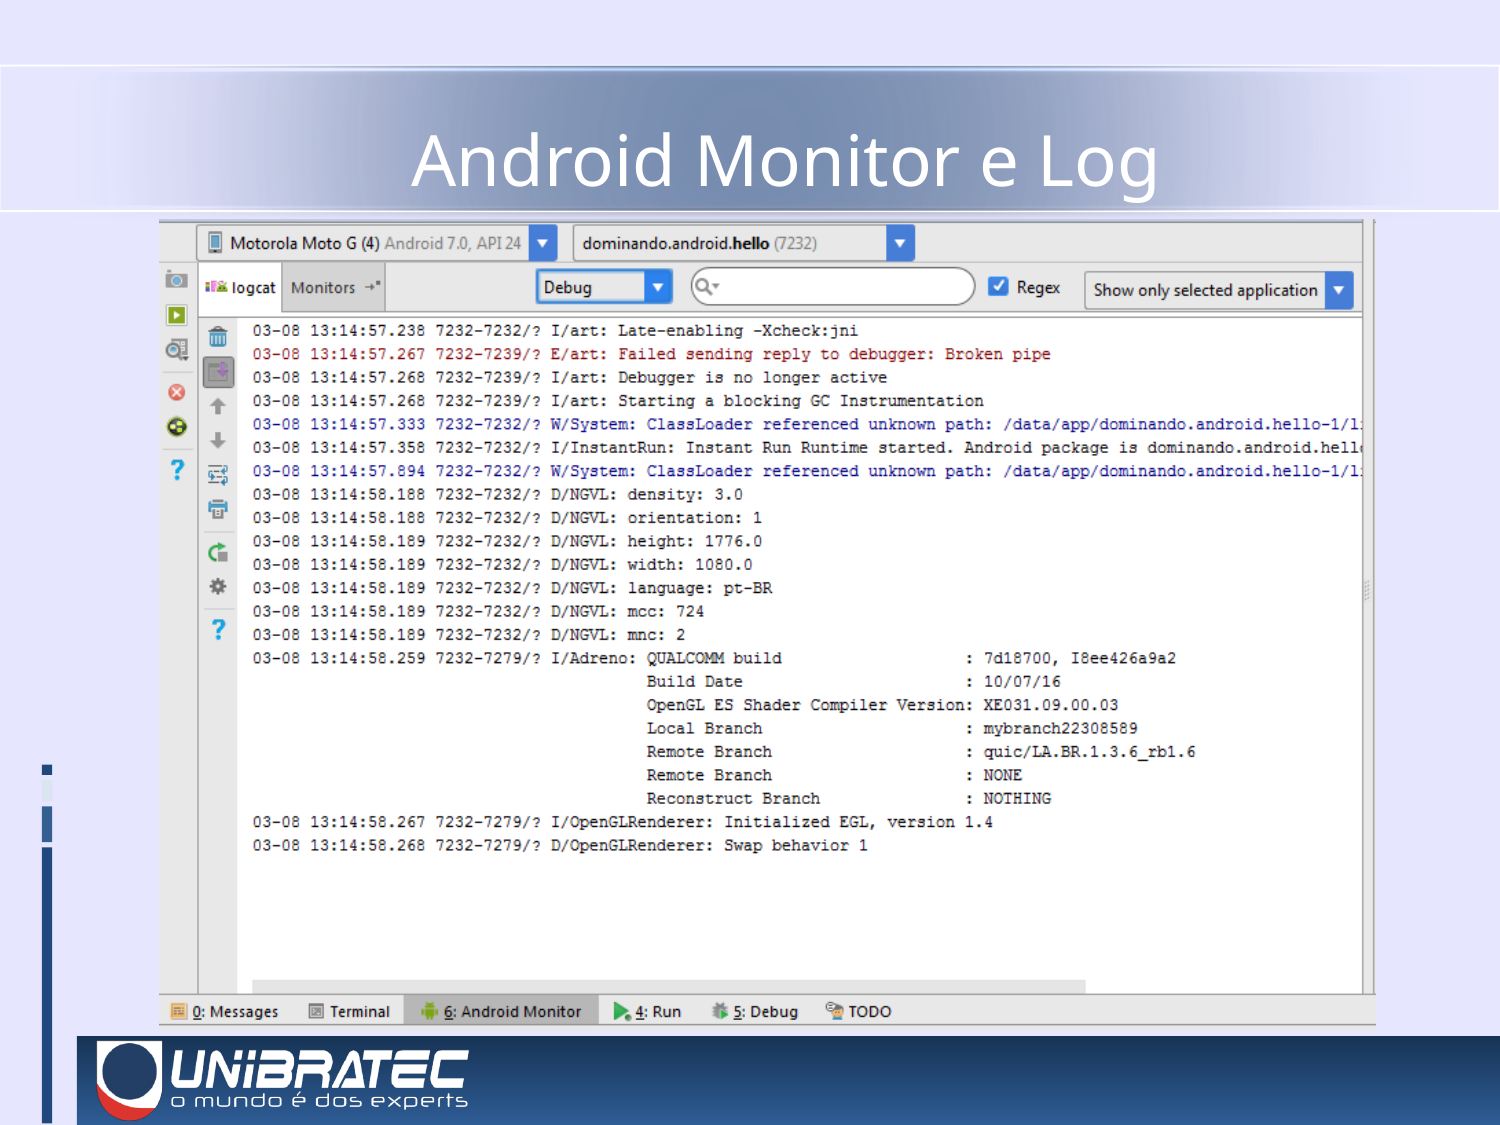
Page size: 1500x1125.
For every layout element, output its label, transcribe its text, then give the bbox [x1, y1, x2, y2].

picture [0, 58, 1500, 227]
picture [96, 1040, 469, 1121]
title Android Monitor e Log [150, 84, 1424, 233]
picture [159, 219, 1376, 1031]
